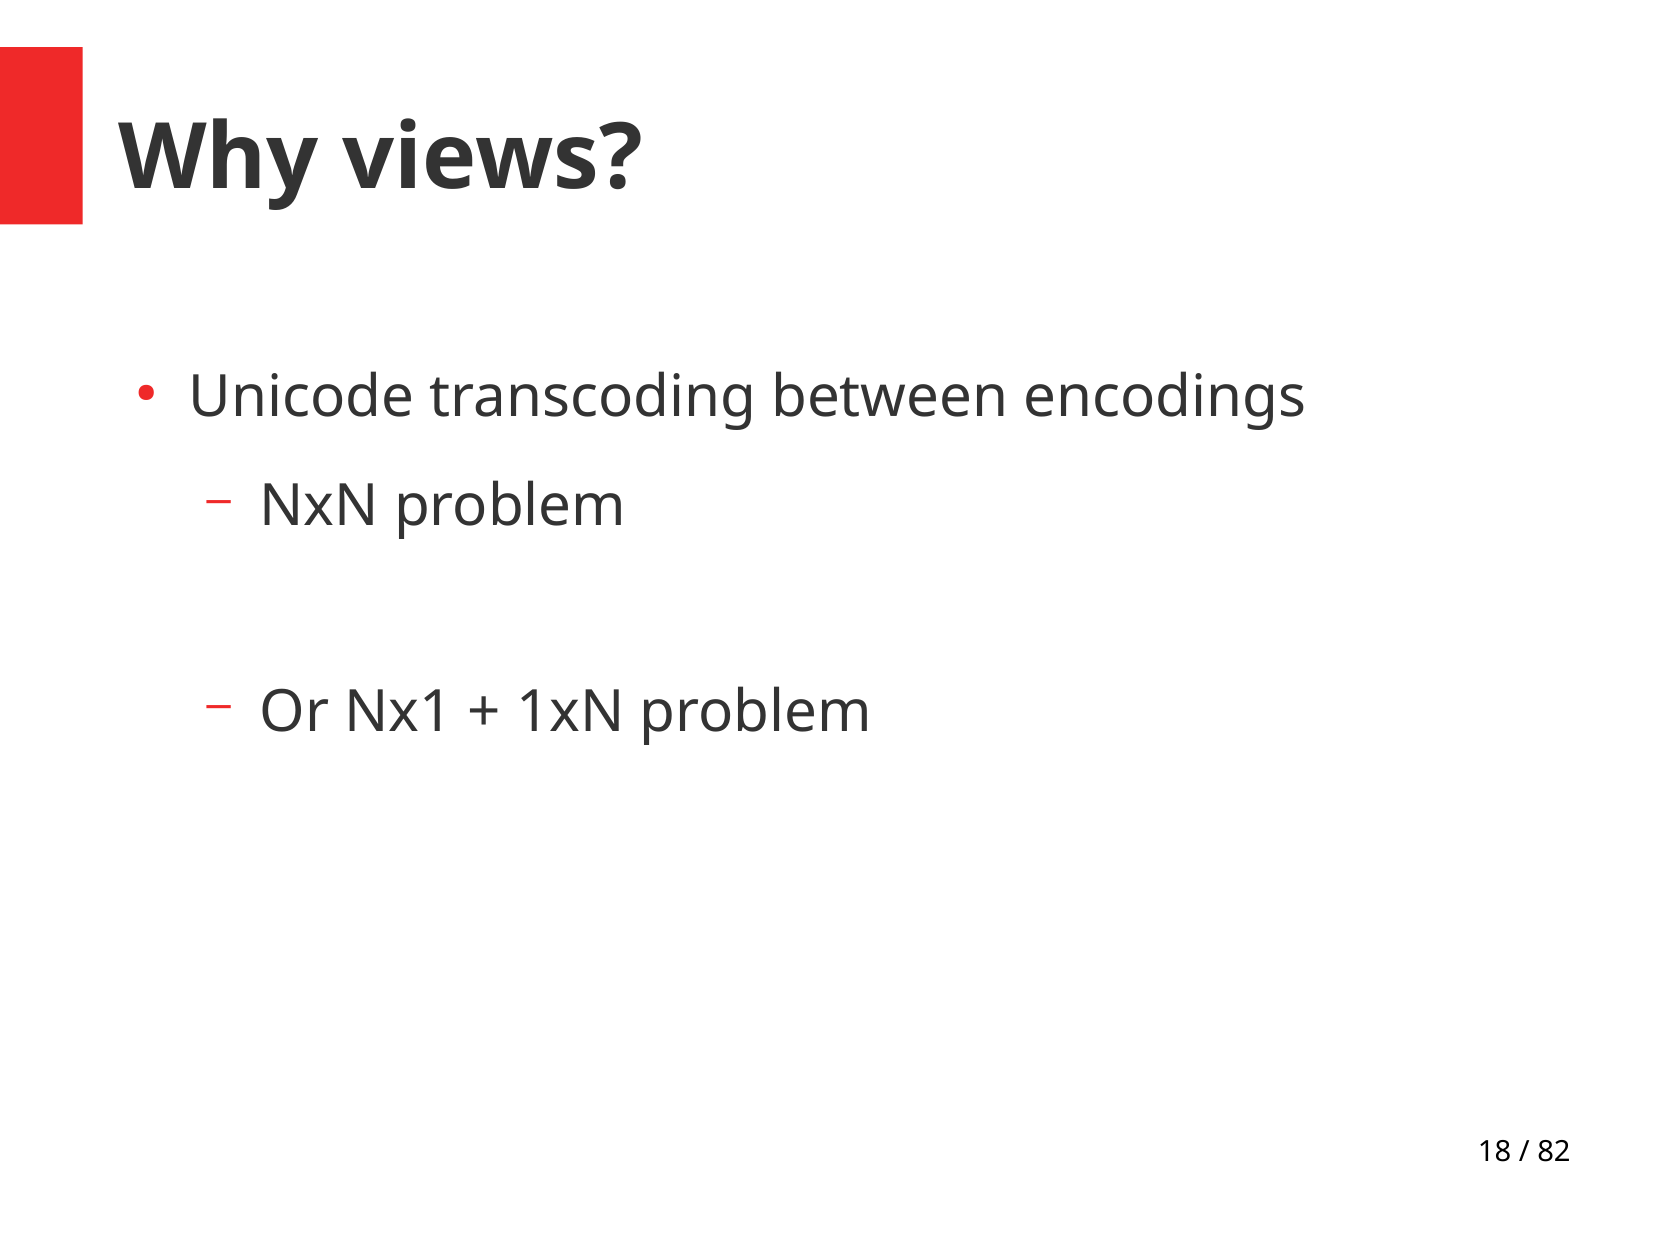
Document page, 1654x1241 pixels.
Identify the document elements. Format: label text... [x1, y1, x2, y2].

list Unicode transcoding between encodings NxN problem Or Nx1 + 1xN problem [118, 354, 1536, 1074]
title Why views? [118, 49, 1571, 257]
